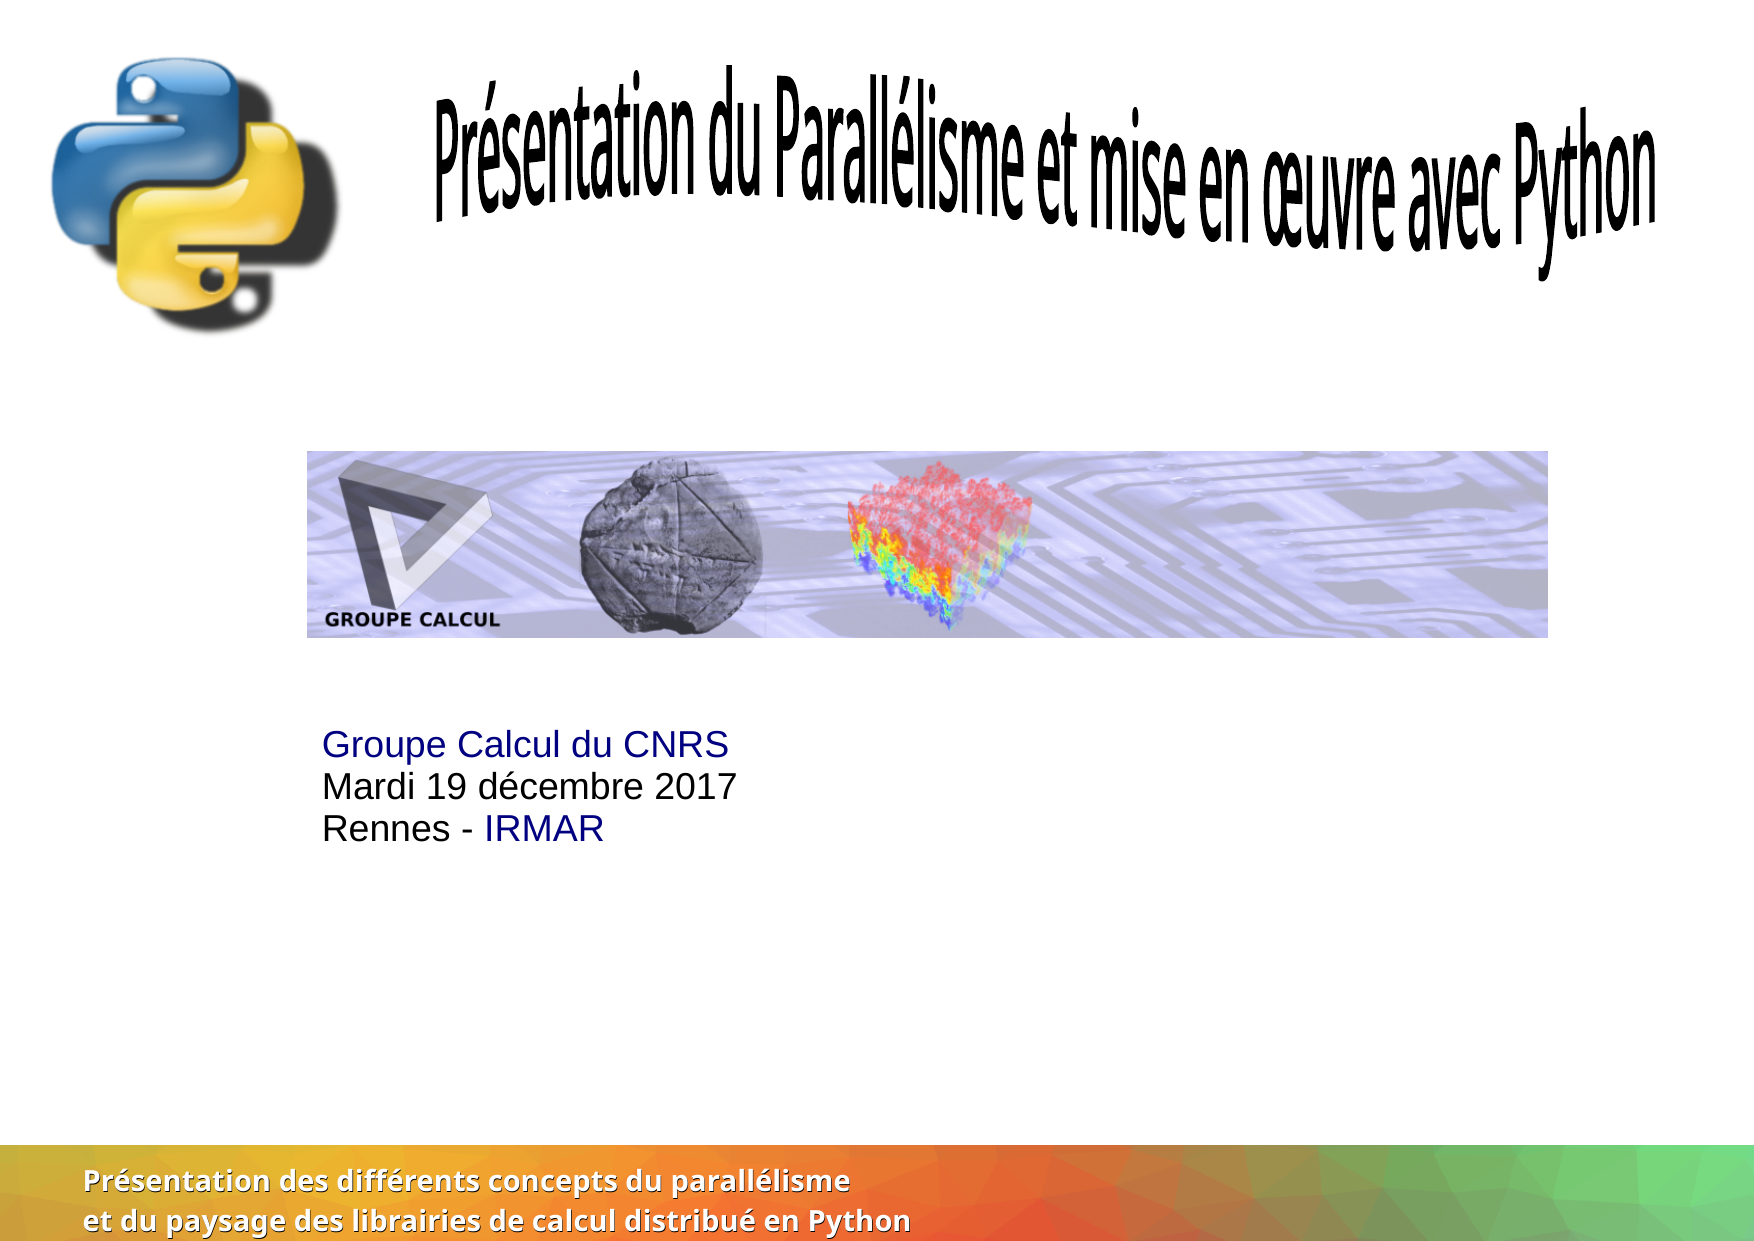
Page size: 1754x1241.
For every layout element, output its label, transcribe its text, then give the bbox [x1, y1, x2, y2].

text_box Présentation du Parallélisme et mise en œuvre avec Python [524, 111, 545, 205]
text_box Présentation du Parallélisme et mise en œuvre avec Python [591, 104, 612, 198]
text_box Présentation du Parallélisme et mise en œuvre avec Python [1457, 155, 1478, 249]
text_box Présentation du Parallélisme et mise en œuvre avec Python [1606, 136, 1629, 231]
text_box Présentation du Parallélisme et mise en œuvre avec Python [802, 106, 822, 200]
text_box Présentation du Parallélisme et mise en œuvre avec Python [672, 101, 693, 194]
text_box Présentation du Parallélisme et mise en œuvre avec Python [1200, 147, 1221, 242]
text_box Présentation du Parallélisme et mise en œuvre avec Python [1432, 158, 1455, 249]
text_box Présentation du Parallélisme et mise en œuvre avec Python [478, 118, 499, 213]
text_box Présentation du Parallélisme et mise en œuvre avec Python [437, 99, 458, 222]
picture [35, 47, 356, 343]
text_box Présentation du Parallélisme et mise en œuvre avec Python [939, 118, 957, 212]
text_box Présentation du Parallélisme et mise en œuvre avec Python [710, 65, 732, 195]
text_box Présentation du Parallélisme et mise en œuvre avec Python [644, 101, 667, 196]
text_box Présentation du Parallélisme et mise en œuvre avec Python [1307, 156, 1328, 249]
text_box Présentation du Parallélisme et mise en œuvre avec Python [1581, 107, 1601, 236]
text_box Présentation du Parallélisme et mise en œuvre avec Python [1482, 154, 1500, 248]
text_box Présentation du Parallélisme et mise en œuvre avec Python [1373, 157, 1394, 251]
text_box Présentation du Parallélisme et mise en œuvre avec Python [1516, 122, 1537, 244]
text_box Présentation du Parallélisme et mise en œuvre avec Python [1357, 157, 1372, 249]
text_box Présentation du Parallélisme et mise en œuvre avec Python [550, 108, 571, 202]
text_box Présentation du Parallélisme et mise en œuvre avec Python [1164, 144, 1185, 238]
text_box Présentation du Parallélisme et mise en œuvre avec Python [463, 122, 477, 216]
text_box Présentation du Parallélisme et mise en œuvre avec Python [844, 109, 864, 203]
text_box Présentation du Parallélisme et mise en œuvre avec Python [1539, 126, 1577, 281]
text_box Présentation du Parallélisme et mise en œuvre avec Python [1002, 125, 1023, 220]
text_box Présentation du Parallélisme et mise en œuvre avec Python [1143, 141, 1161, 235]
text_box Présentation du Parallélisme et mise en œuvre avec Python [777, 76, 799, 197]
text_box Présentation du Parallélisme et mise en œuvre avec Python [1331, 157, 1354, 249]
text_box Présentation du Parallélisme et mise en œuvre avec Python [828, 108, 843, 200]
text_box Présentation du Parallélisme et mise en œuvre avec Python [1264, 152, 1302, 247]
text_box Présentation du Parallélisme et mise en œuvre avec Python [962, 121, 997, 216]
text_box Présentation du Parallélisme et mise en œuvre avec Python [892, 113, 913, 207]
picture [307, 451, 1548, 638]
text_box Présentation du Parallélisme et mise en œuvre avec Python [574, 87, 589, 200]
text_box Présentation du Parallélisme et mise en œuvre avec Python [1226, 149, 1248, 242]
text_box Présentation du Parallélisme et mise en œuvre avec Python [738, 103, 759, 196]
text_box Présentation du Parallélisme et mise en œuvre avec Python [503, 114, 520, 209]
text_box Présentation du Parallélisme et mise en œuvre avec Python [1061, 113, 1076, 226]
text_box Présentation du Parallélisme et mise en œuvre avec Python [1409, 157, 1429, 251]
picture [0, 1145, 1754, 1241]
text_box Groupe Calcul du CNRS Mardi 19 décembre 2017 Rennes - IRMAR [307, 708, 922, 966]
text_box Présentation du Parallélisme et mise en œuvre avec Python [1092, 136, 1127, 231]
text_box Présentation du Parallélisme et mise en œuvre avec Python [1038, 129, 1059, 224]
text_box Présentation du Parallélisme et mise en œuvre avec Python [1634, 131, 1654, 226]
text_box Présentation du Parallélisme et mise en œuvre avec Python [615, 84, 630, 197]
